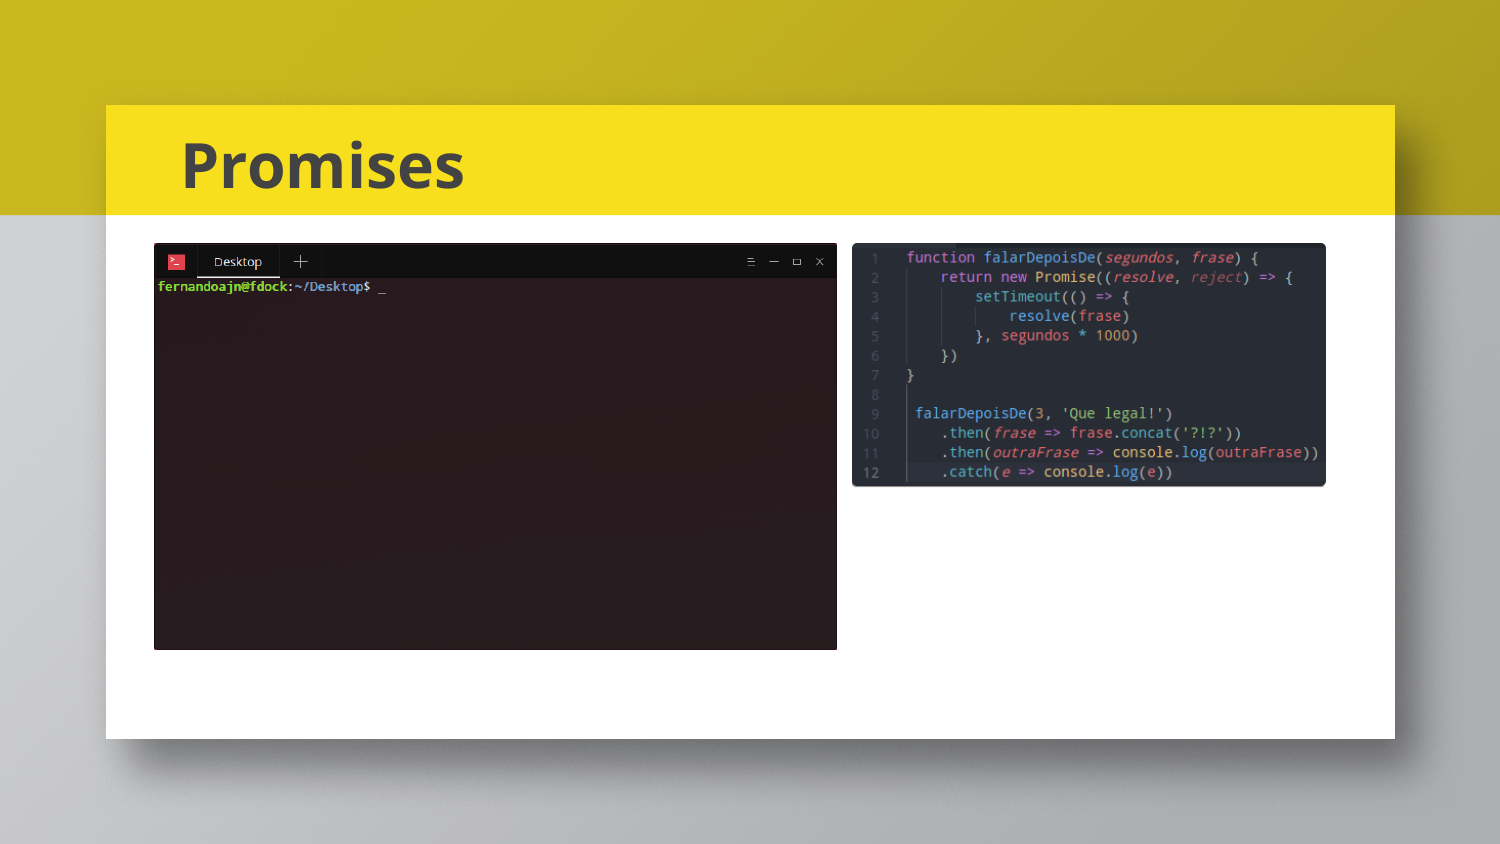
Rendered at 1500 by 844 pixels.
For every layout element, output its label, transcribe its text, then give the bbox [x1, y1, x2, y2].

title Promises [165, 106, 1336, 217]
picture [0, 0, 1500, 844]
text_box “Promessa”; Processamento assíncrono; Valor desconhecido. [154, 243, 853, 700]
